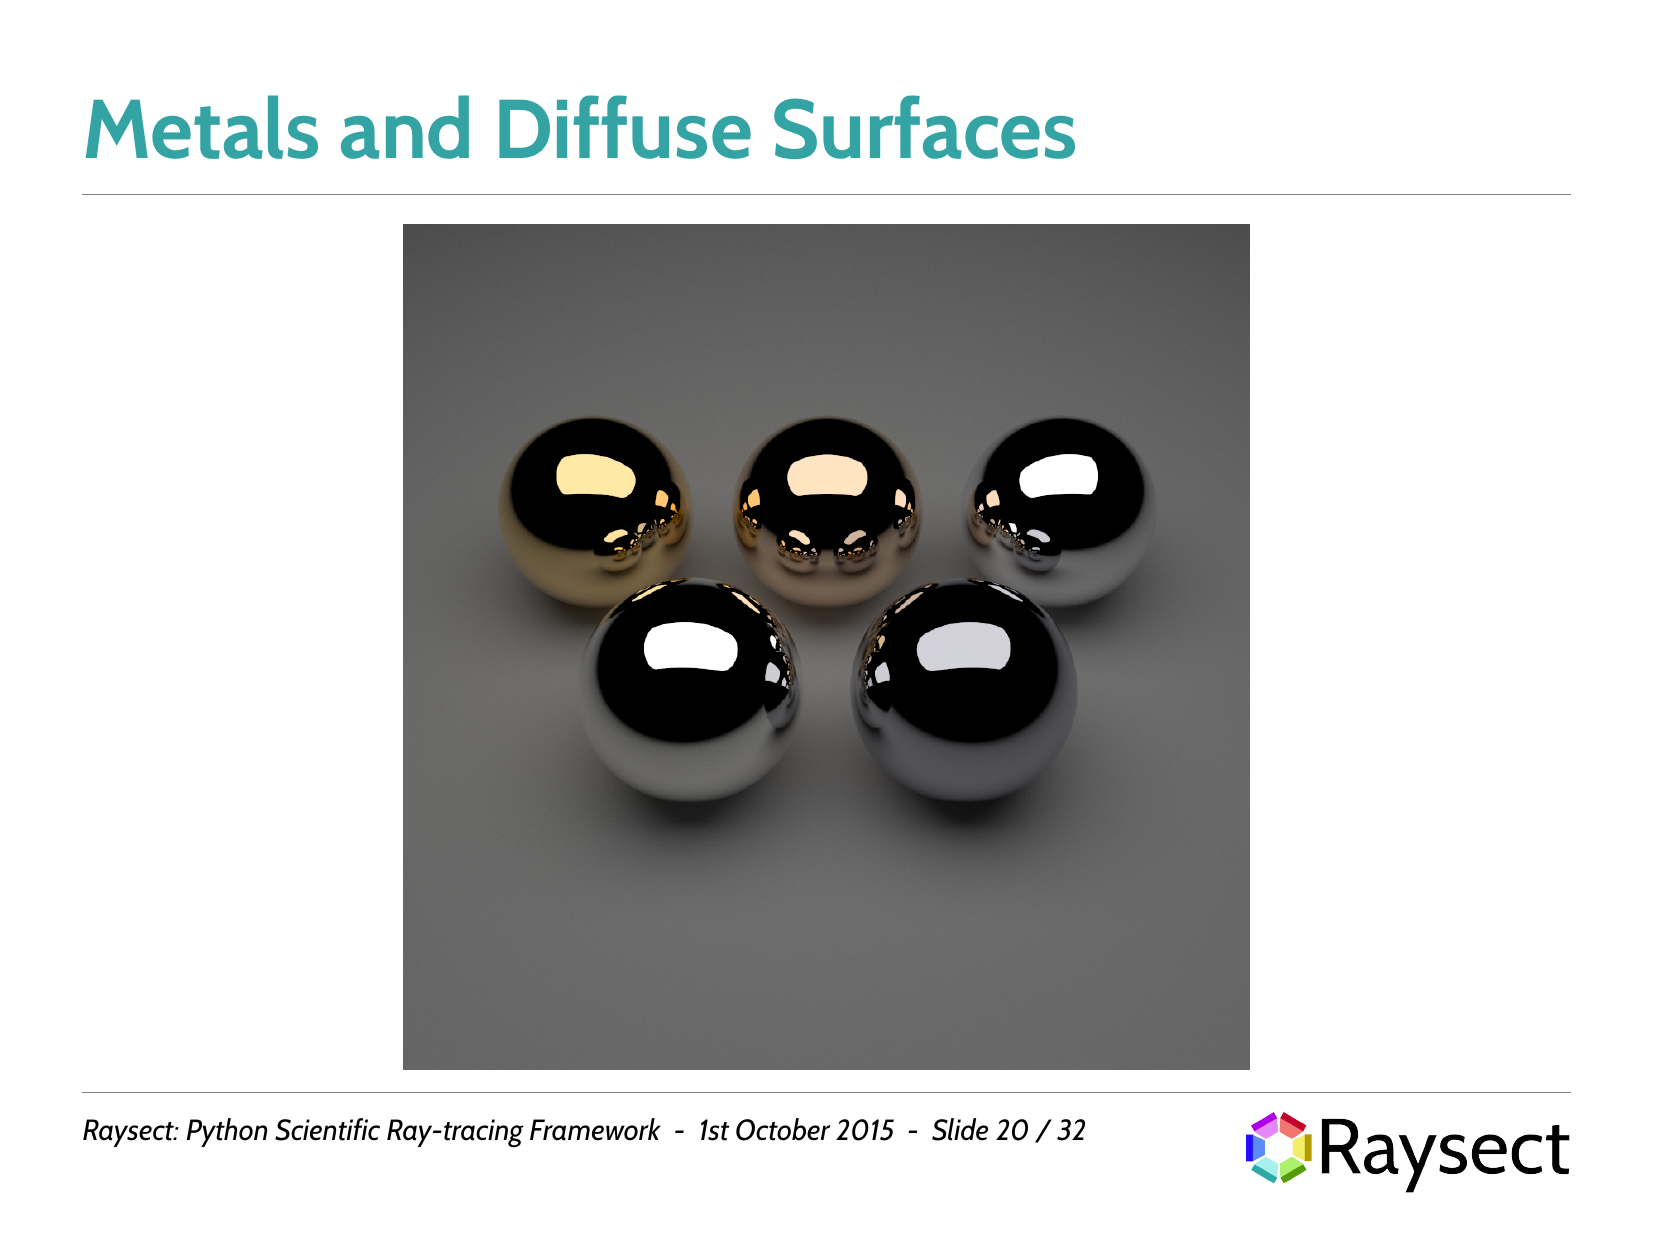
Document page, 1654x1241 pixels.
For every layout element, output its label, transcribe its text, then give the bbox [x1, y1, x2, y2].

picture [403, 224, 1250, 1071]
title Metals and Diffuse Surfaces [82, 70, 1571, 187]
picture [1242, 1108, 1573, 1196]
